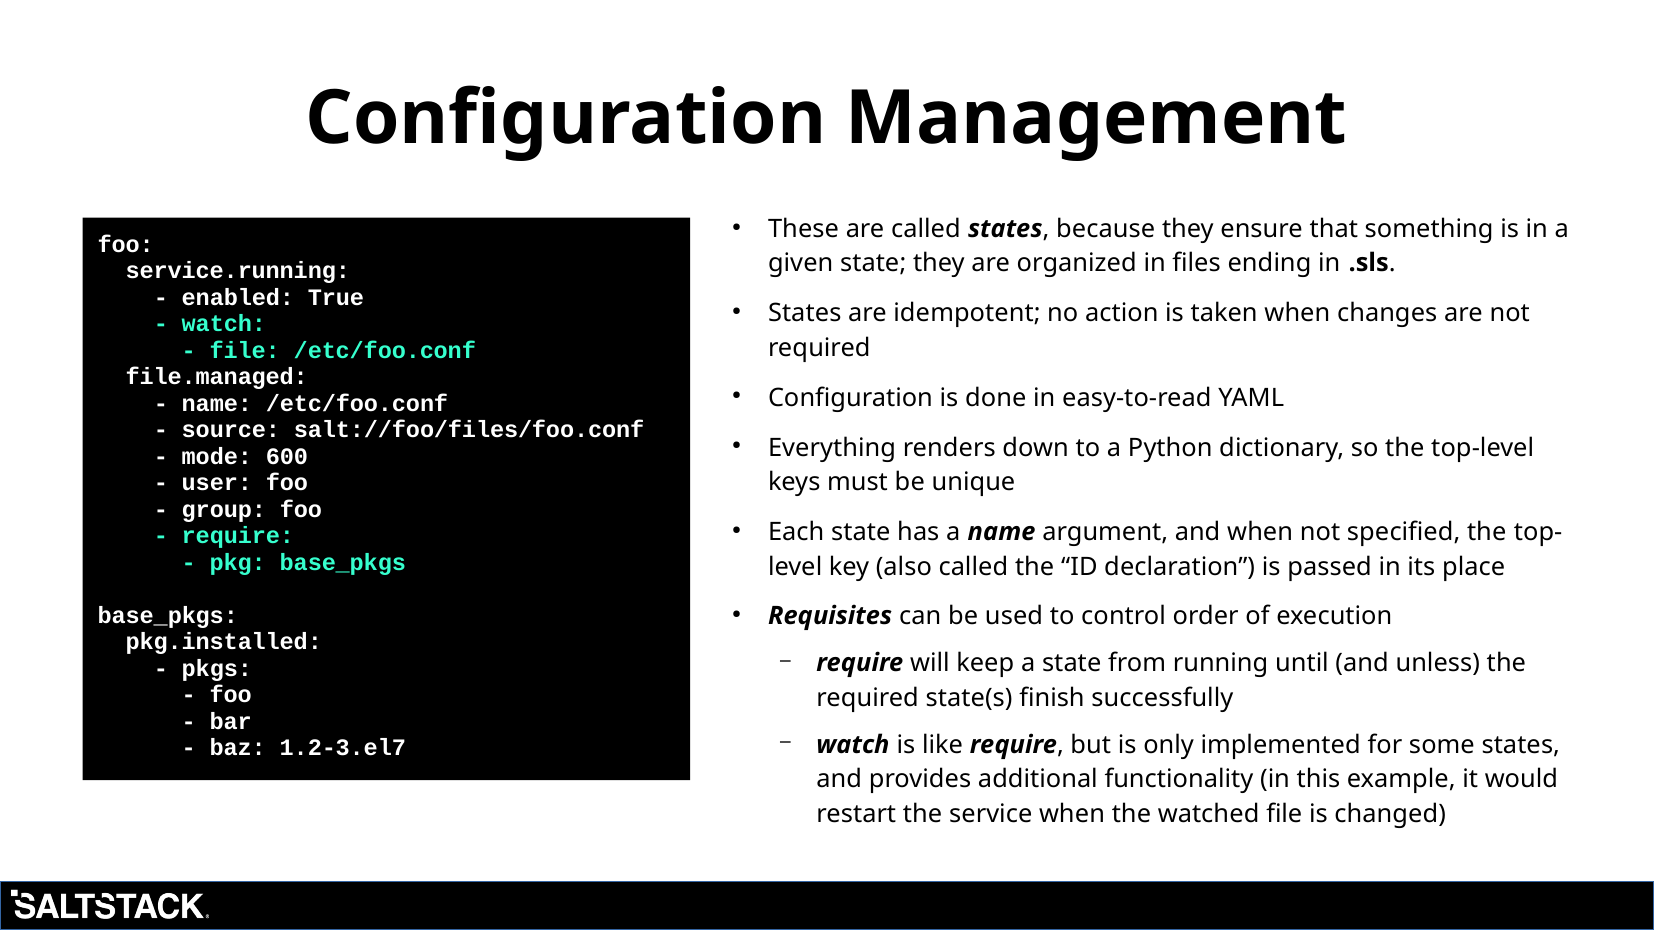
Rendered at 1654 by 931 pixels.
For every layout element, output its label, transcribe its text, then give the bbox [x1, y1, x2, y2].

title Configuration Management [82, 37, 1571, 193]
text_box [209, 881, 1654, 930]
picture [11, 873, 209, 931]
text_box [0, 881, 11, 930]
list These are called states, because they ensure that something is in a given state; they are organized in files ending in .sls. States are idempotent; no action is taken when changes are not required Configuration is done in easy-to-read YAML Everything renders down to a Python dictionary, so the top-level keys must be unique Each state has a name argument, and when not specified, the top-level key (also called the “ID declaration”) is passed in its place Requisites can be used to control order of execution require will keep a state from running until (and unless) the required state(s) finish successfully watch is like require, but is only implemented for some states, and provides additional functionality (in this example, it would restart the service when the watched file is changed) [720, 210, 1572, 848]
list foo: service.running: - enabled: True - watch: - file: /etc/foo.conf file.managed: - name: /etc/foo.conf - source: salt://foo/files/foo.conf - mode: 600 - user: foo - group: foo - require: - pkg: base_pkgs base_pkgs: pkg.installed: - pkgs: - foo - bar - baz: 1.2-3.el7 [82, 217, 691, 781]
